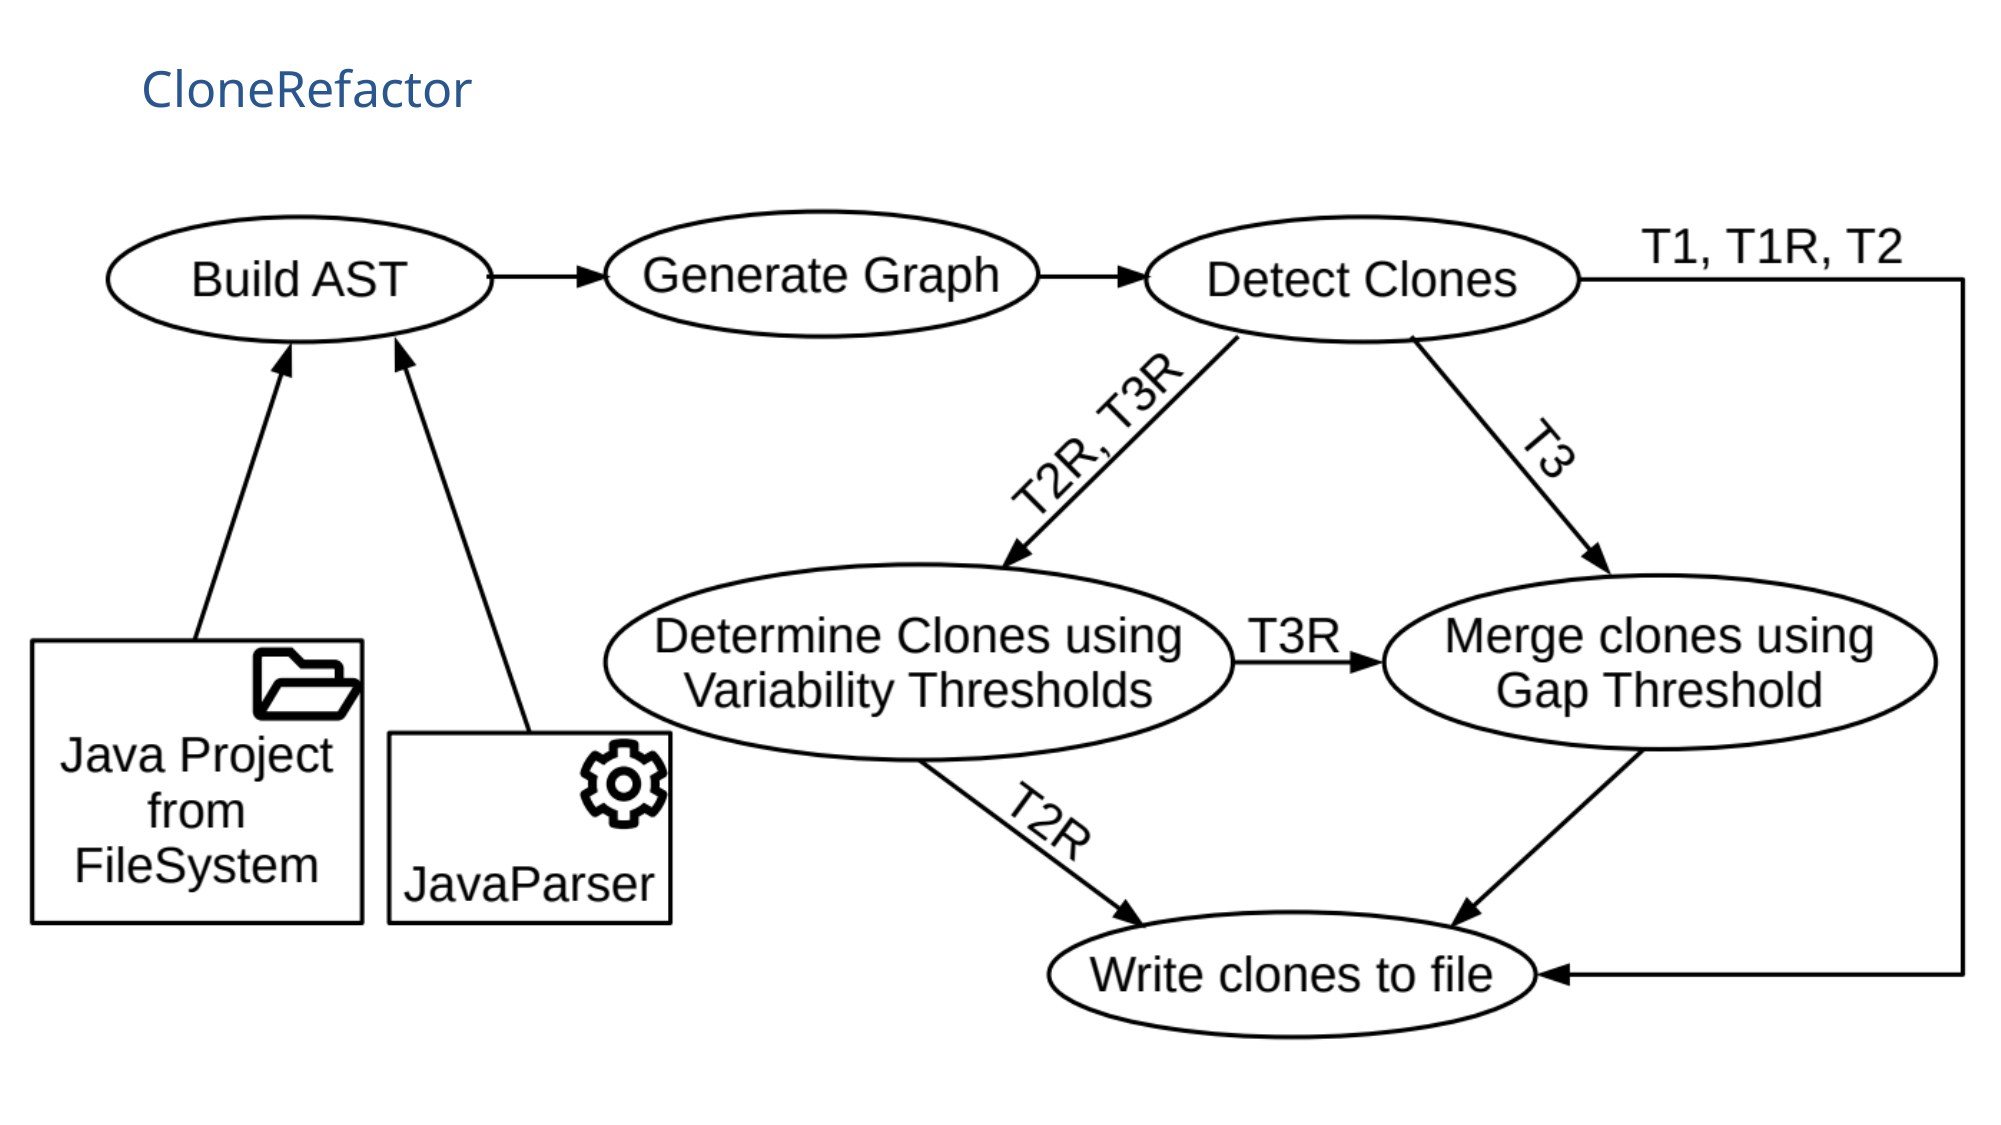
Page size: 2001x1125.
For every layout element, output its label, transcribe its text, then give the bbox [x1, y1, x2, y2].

picture [0, 190, 2000, 1056]
text_box CloneRefactor [142, 59, 1842, 124]
